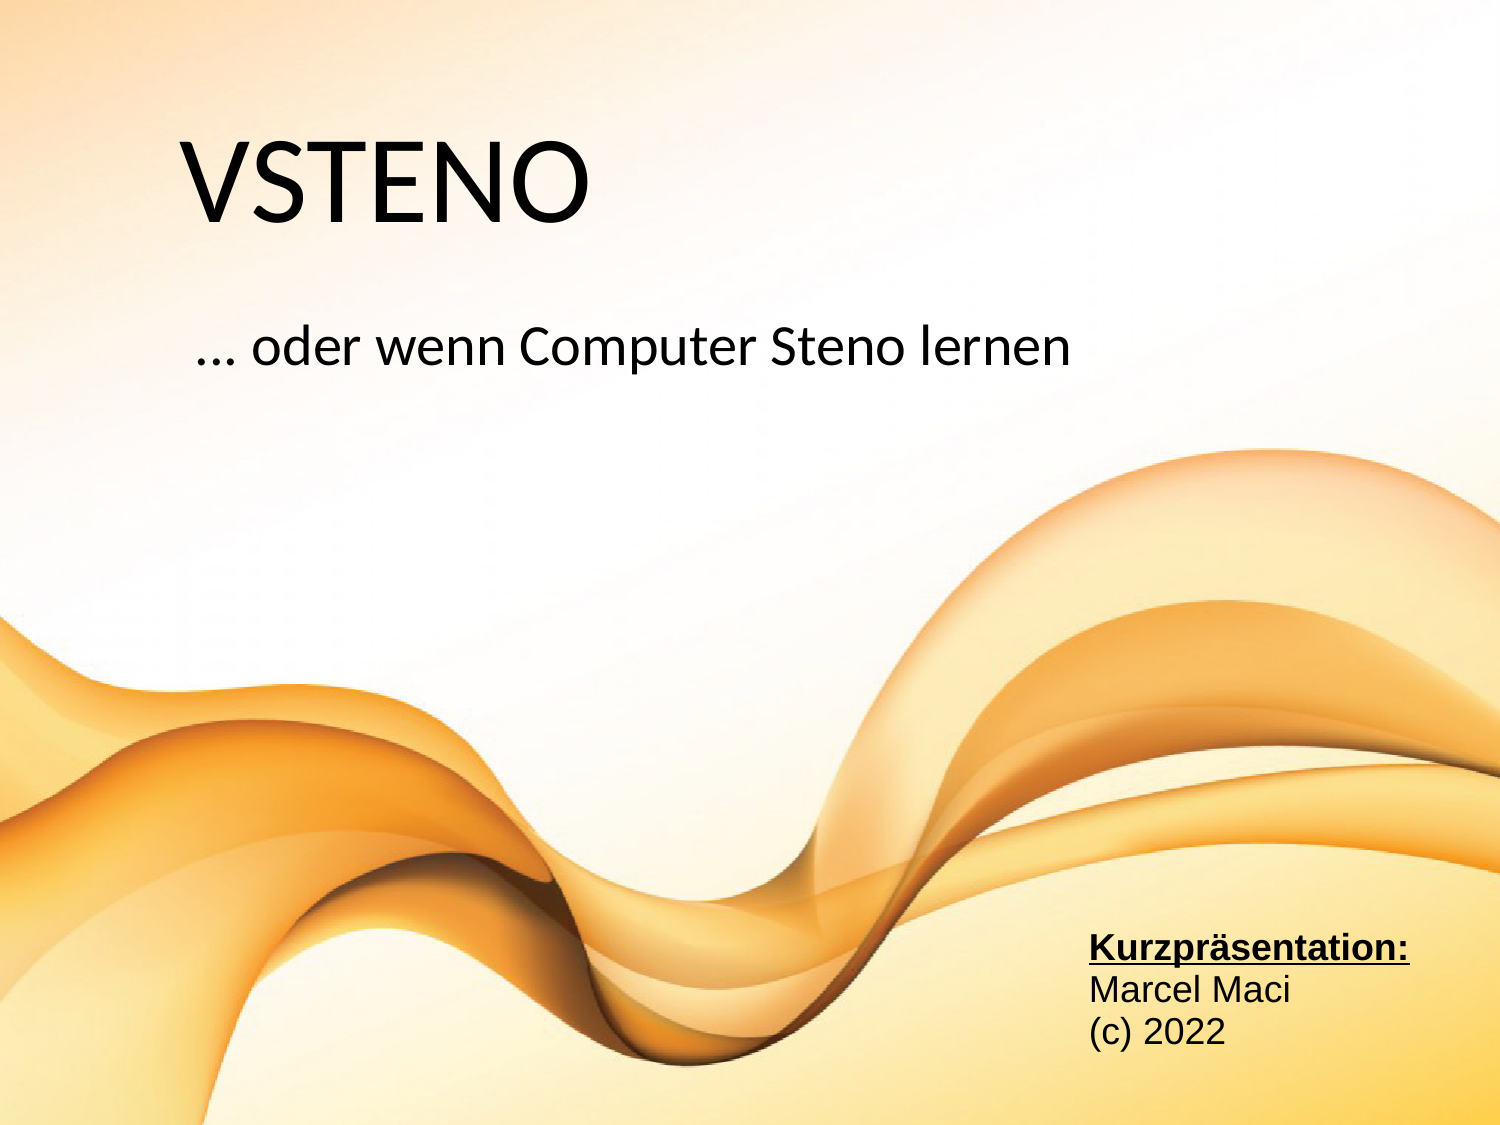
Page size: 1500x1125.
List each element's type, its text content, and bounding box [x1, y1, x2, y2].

text_box Kurzpräsentation: Marcel Maci (c) 2022 [1074, 919, 1462, 1060]
text_box VSTENO [164, 90, 607, 255]
text_box ... oder wenn Computer Steno lernen [179, 299, 1088, 385]
picture [0, 0, 1500, 1125]
